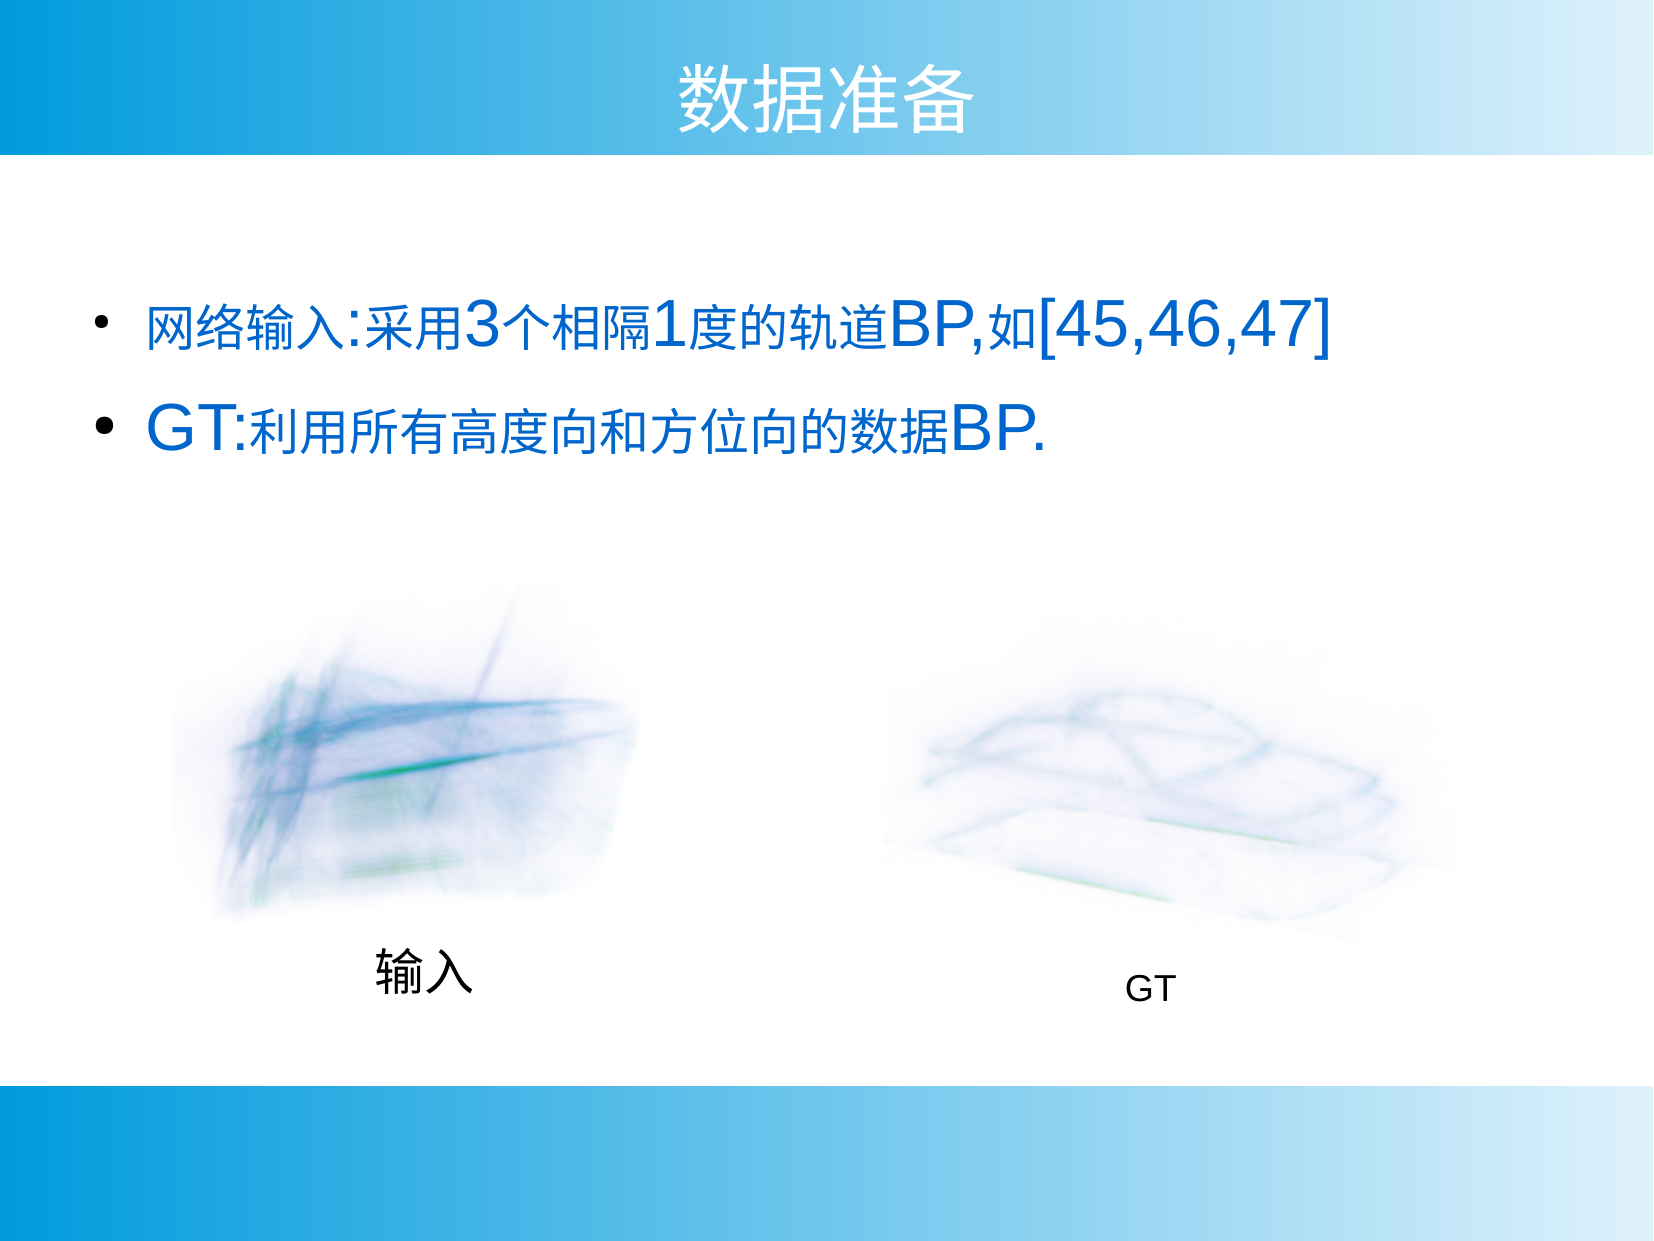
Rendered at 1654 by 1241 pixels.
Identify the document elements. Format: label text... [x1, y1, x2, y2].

text_box GT [1110, 960, 1441, 1017]
list 网络输入:采用3个相隔1度的轨道BP,如[45,46,47] GT:利用所有高度向和方位向的数据BP. [75, 285, 1564, 1006]
picture [172, 584, 676, 937]
title 数据准备 [82, 49, 1571, 155]
text_box 输入 [360, 936, 706, 1010]
picture [883, 610, 1456, 961]
